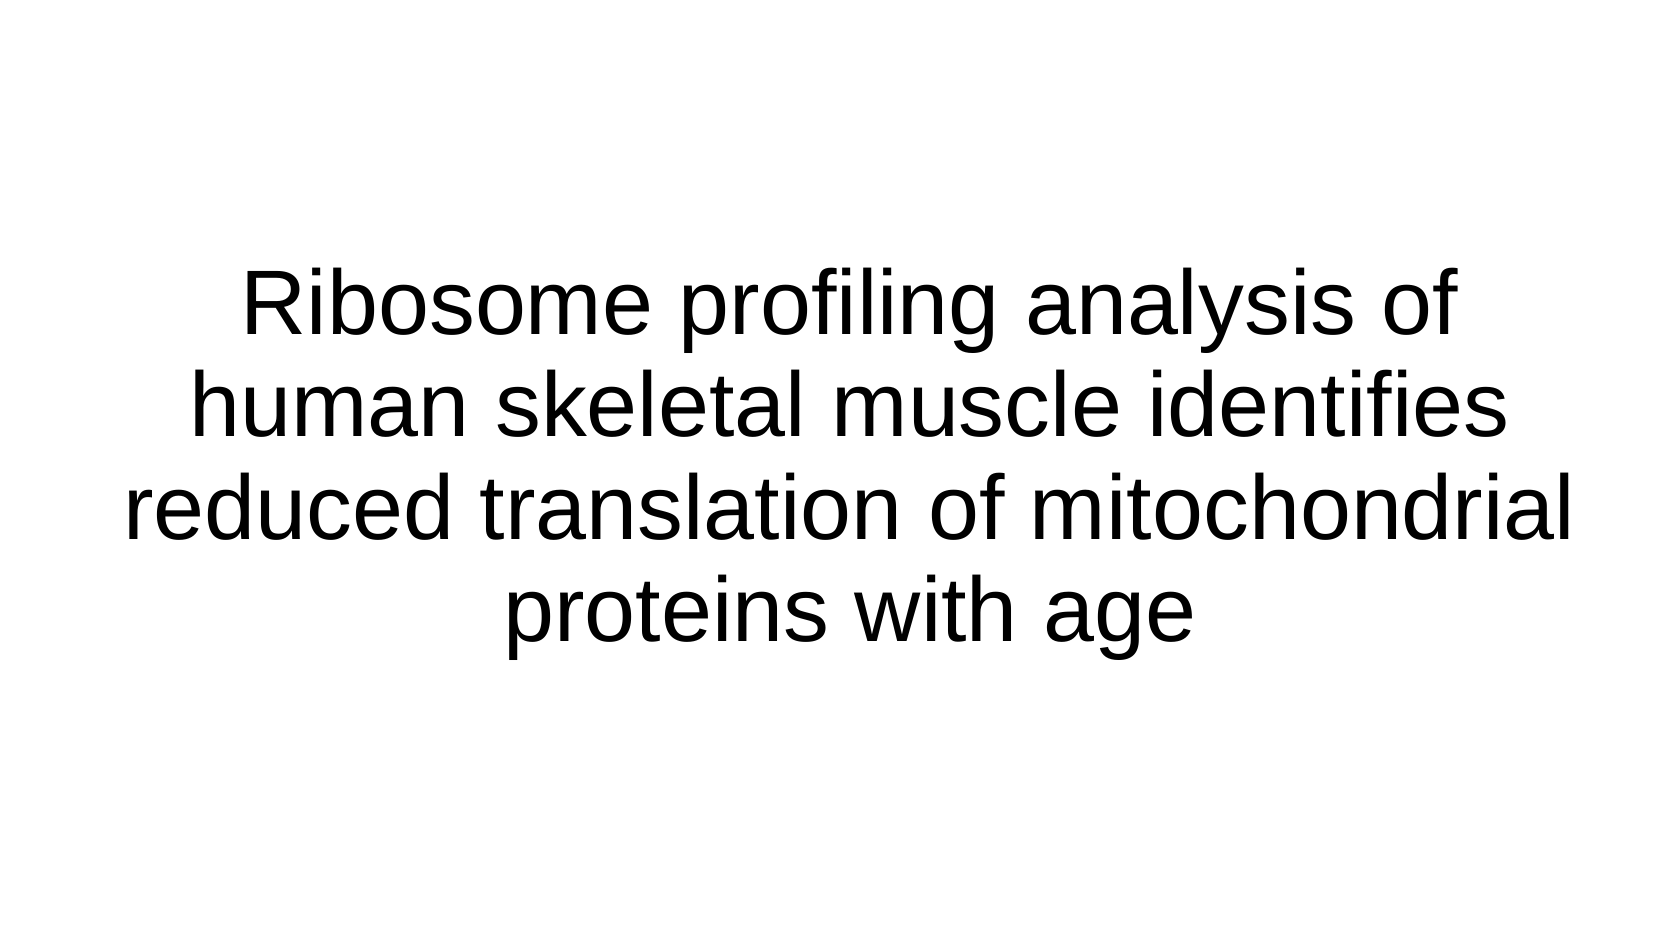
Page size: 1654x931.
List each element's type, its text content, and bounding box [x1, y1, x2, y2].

title Ribosome profiling analysis of human skeletal muscle identifies reduced translation of mitochondrial proteins with age [106, 251, 1595, 662]
